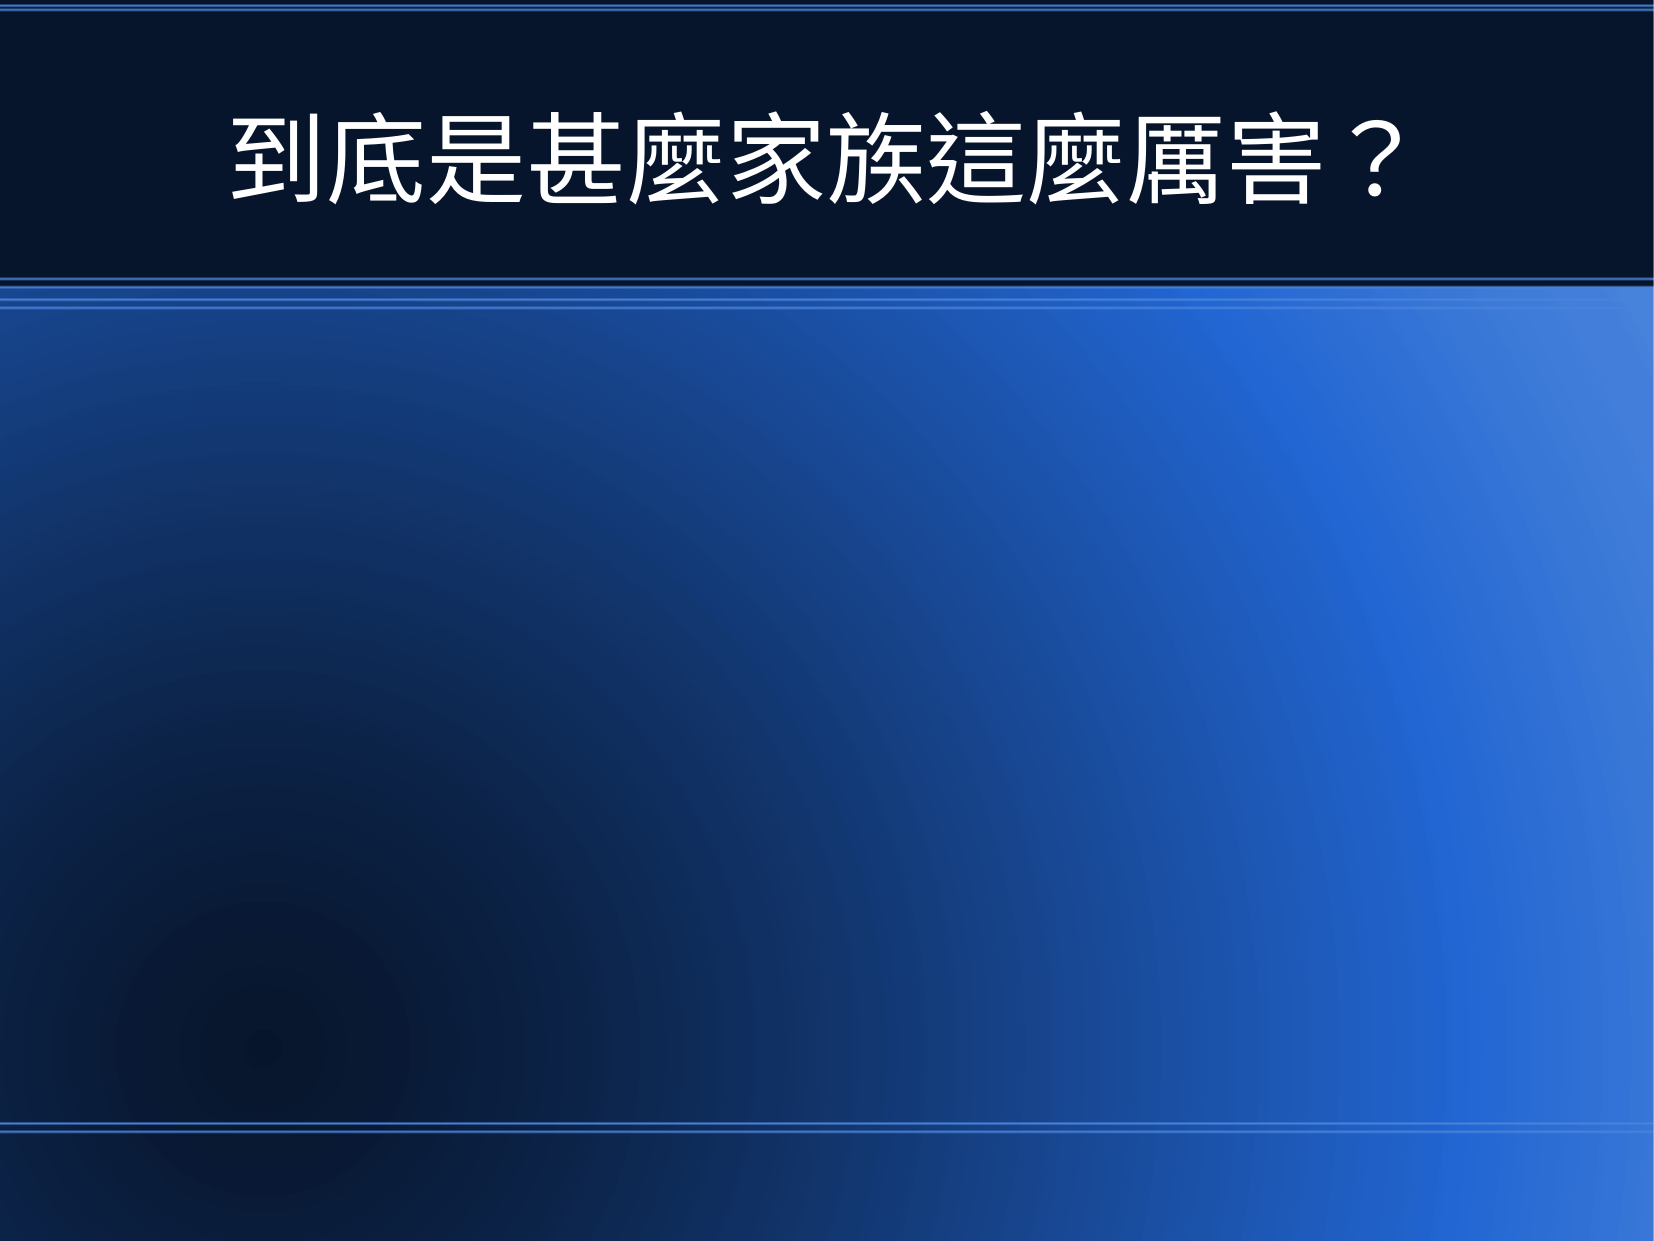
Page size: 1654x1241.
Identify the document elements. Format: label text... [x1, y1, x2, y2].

title 到底是甚麼家族這麼厲害？ [82, 49, 1571, 257]
picture [0, 0, 1654, 1241]
